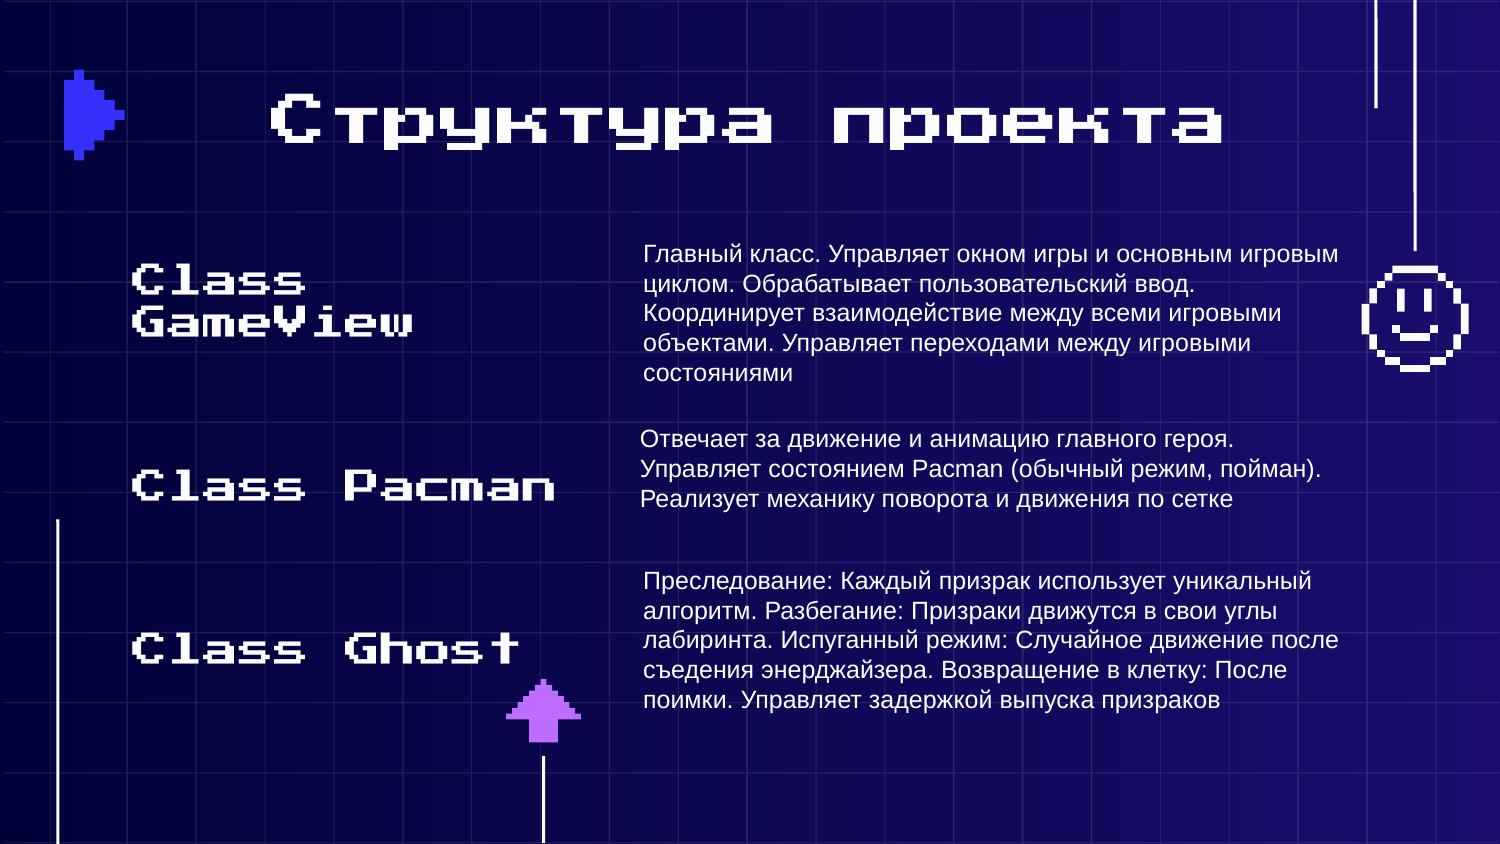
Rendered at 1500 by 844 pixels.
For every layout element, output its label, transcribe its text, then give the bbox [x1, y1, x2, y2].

subtitle Отвечает за движение и анимацию главного героя. Управляет состоянием Pacman (обычный режим, пойман). Реализует механику поворота и движения по сетке [625, 407, 1374, 549]
picture [0, 0, 1500, 844]
subtitle Class Ghost [117, 549, 629, 691]
subtitle Главный класс. Управляет окном игры и основным игровым циклом. Обрабатывает пользовательский ввод. Координирует взаимодействие между всеми игровыми объектами. Управляет переходами между игровыми состояниями [628, 222, 1377, 364]
subtitle Class Pacman [117, 385, 629, 528]
subtitle Class GameView [117, 222, 628, 364]
subtitle Преследование: Каждый призрак использует уникальный алгоритм. Разбегание: Призраки движутся в свои углы лабиринта. Испуганный режим: Случайное движение после съедения энерджайзера. Возвращение в клетку: После поимки. Управляет задержкой выпуска призраков [629, 549, 1377, 691]
title Структура проекта [116, 79, 1383, 172]
text_box [506, 679, 581, 743]
